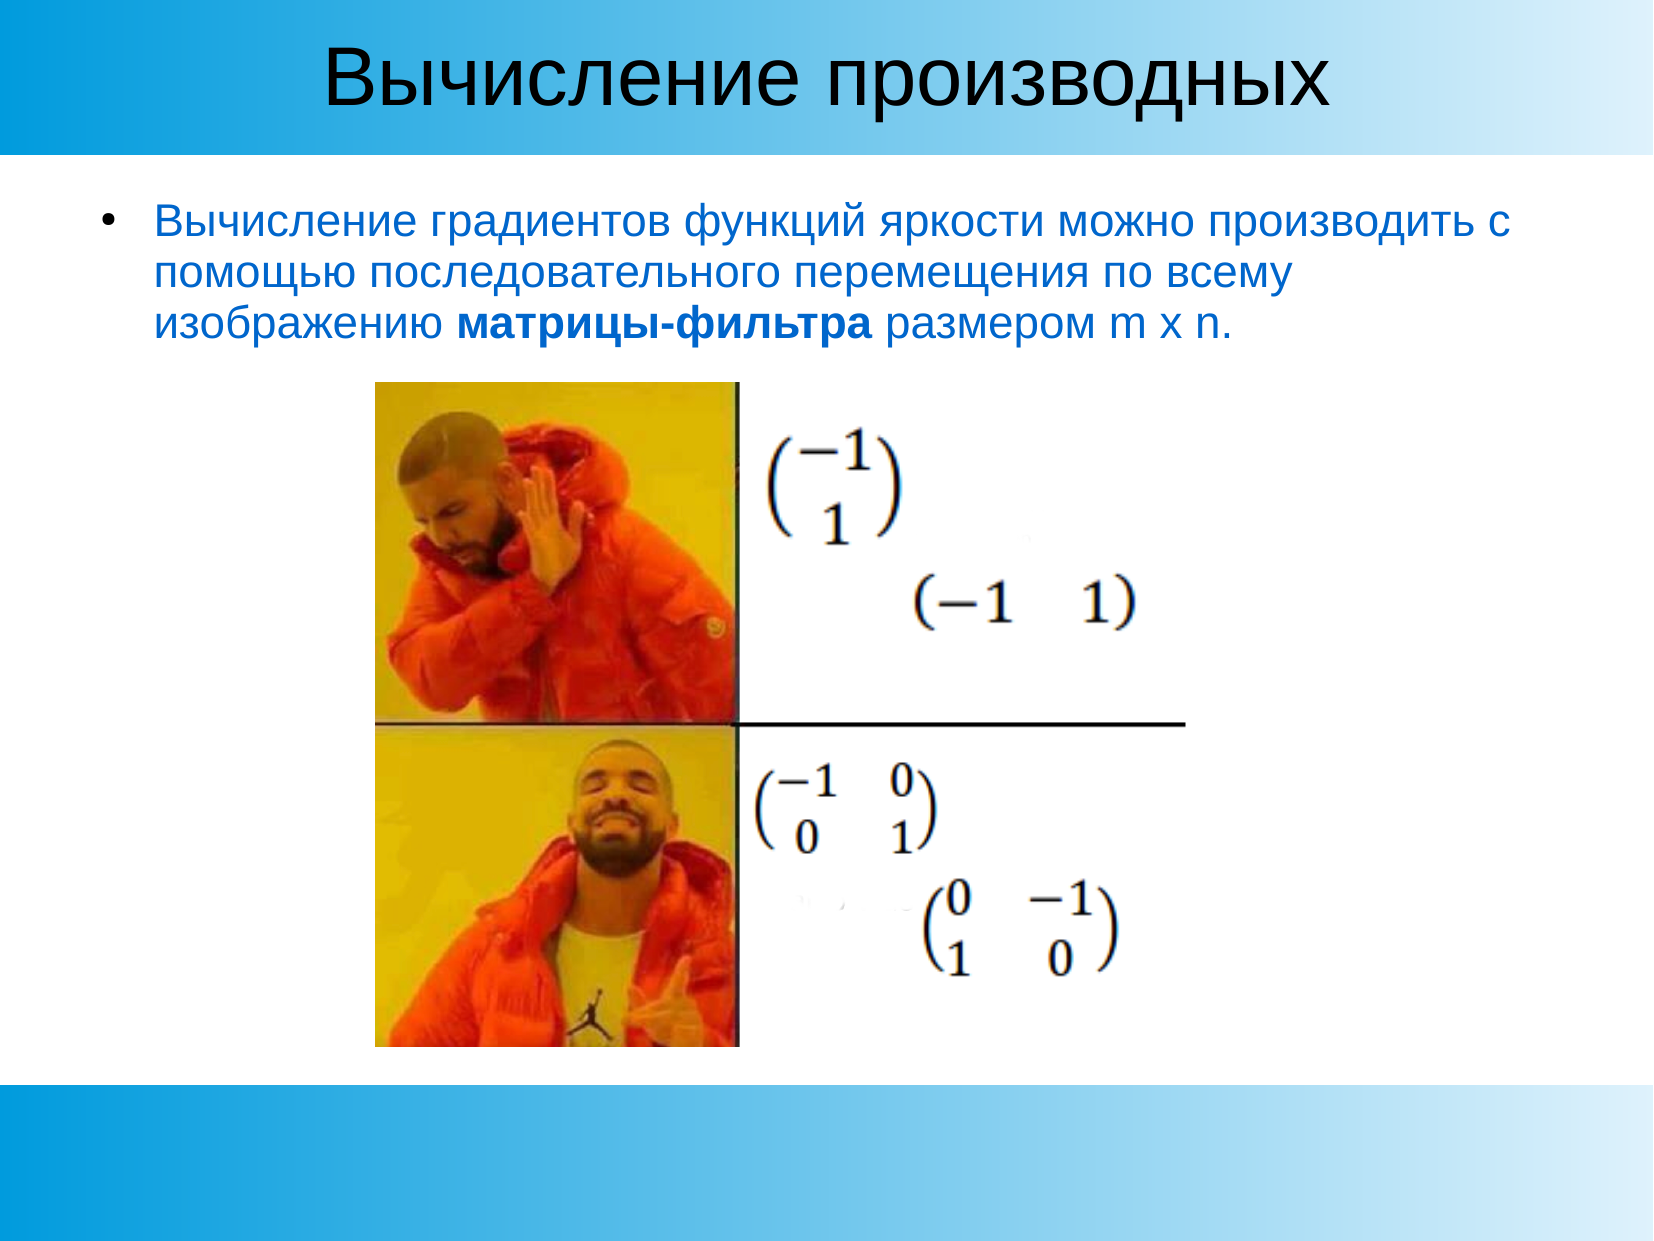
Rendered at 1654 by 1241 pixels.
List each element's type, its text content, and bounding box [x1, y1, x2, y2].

title Вычисление производных [82, 0, 1571, 154]
list Вычисление градиентов функций яркости можно производить с помощью последовательного перемещения по всему изображению матрицы-фильтра размером m x n. [82, 195, 1571, 1010]
picture [375, 380, 1186, 1051]
